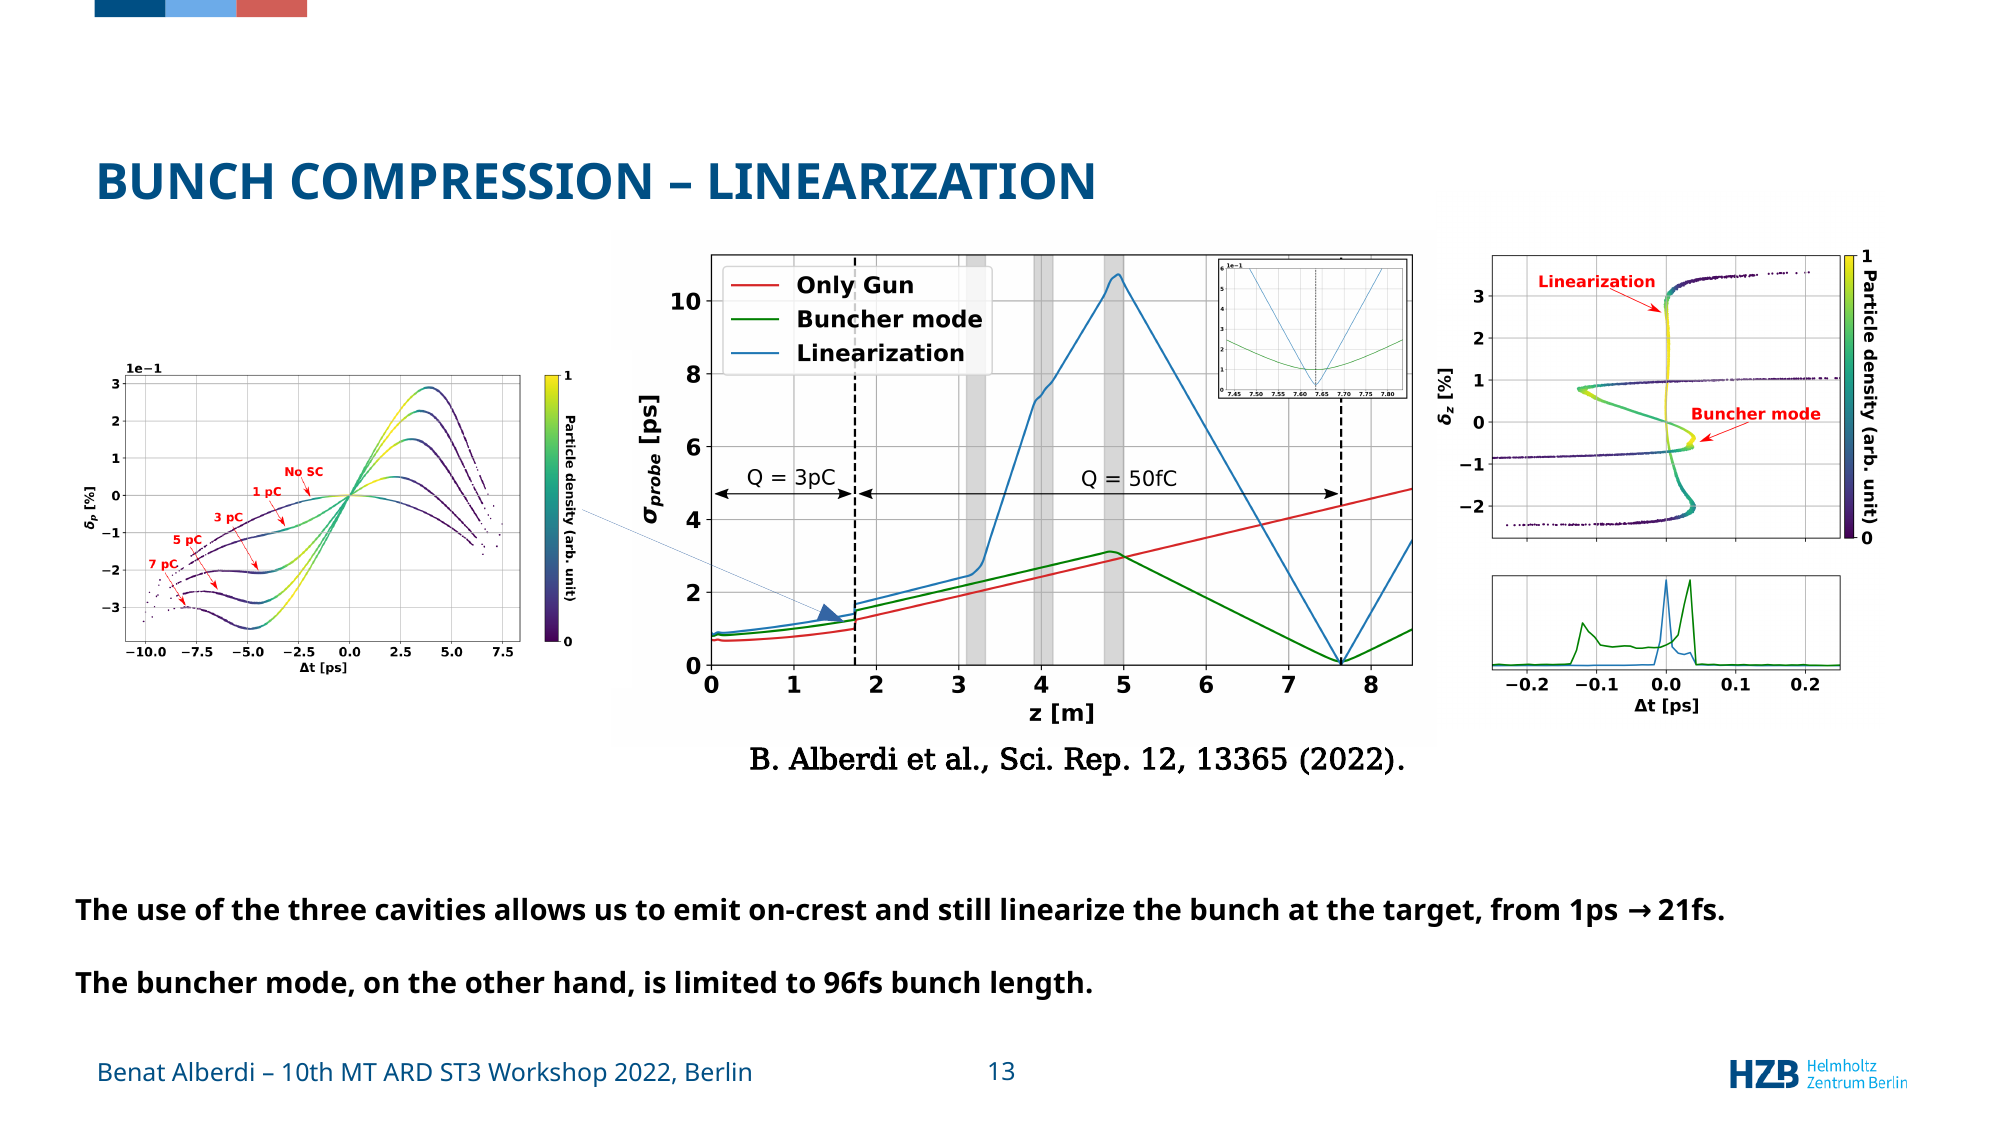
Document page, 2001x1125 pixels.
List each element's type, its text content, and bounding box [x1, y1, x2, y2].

list B. Alberdi et al., Sci. Rep. 12, 13365 (2022). [749, 722, 1425, 798]
title Bunch compression – linearization [95, 137, 1463, 211]
list The use of the three cavities allows us to emit on-crest and still linearize the bunch at the target, from 1ps → 21fs. The buncher mode, on the other hand, is limited to 96fs bunch length. [75, 874, 1994, 999]
picture [69, 191, 1885, 747]
